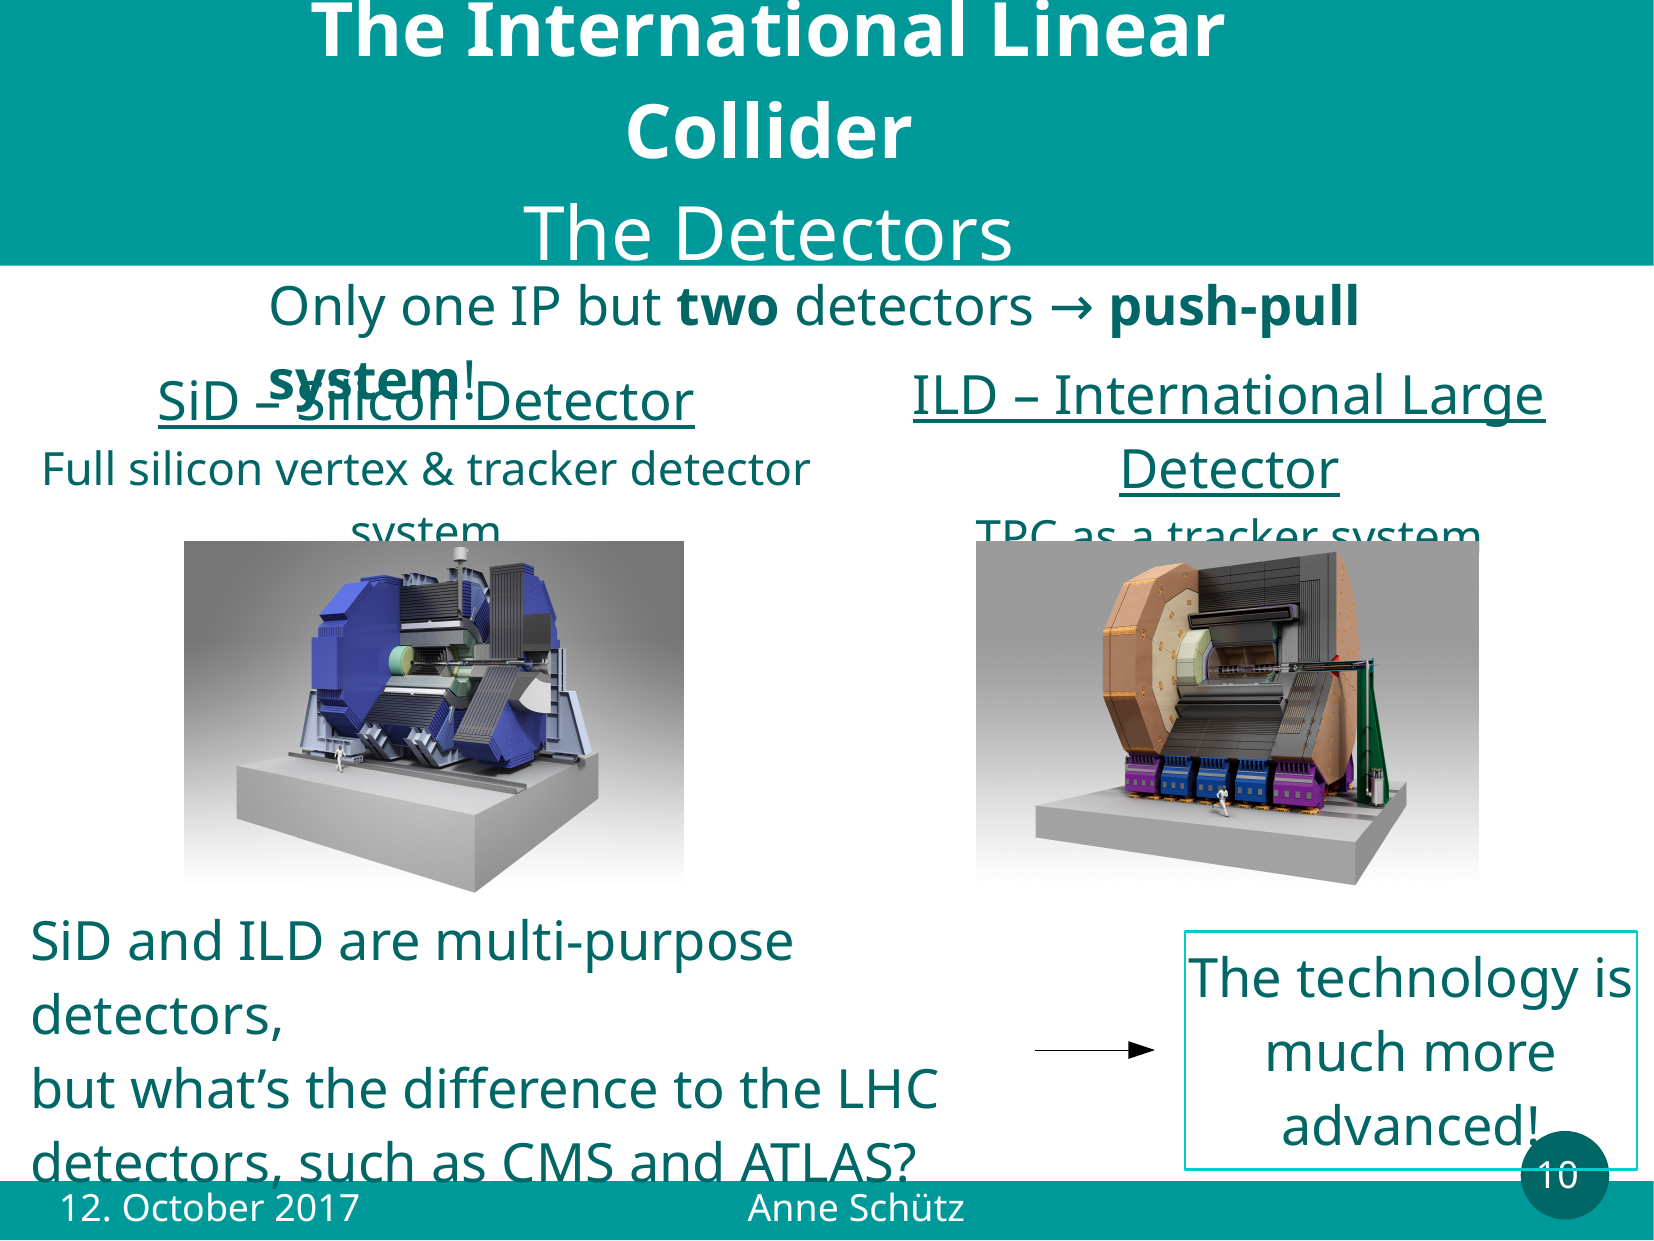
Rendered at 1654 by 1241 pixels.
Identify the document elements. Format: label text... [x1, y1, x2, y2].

title The International Linear Collider The Detectors [310, 0, 1344, 269]
picture [976, 541, 1479, 896]
text_box ILD – International Large Detector TPC as a tracker system [831, 379, 1627, 545]
text_box Only one IP but two detectors → push-pull system! [268, 269, 1385, 414]
text_box SiD and ILD are multi-purpose detectors, but what’s the difference to the LHC detectors, such as CMS and ATLAS? [30, 933, 1066, 1168]
text_box The technology is much more advanced! [1185, 931, 1638, 1170]
picture [184, 541, 684, 897]
text_box SiD – Silicon Detector Full silicon vertex & tracker detector system [28, 349, 824, 575]
